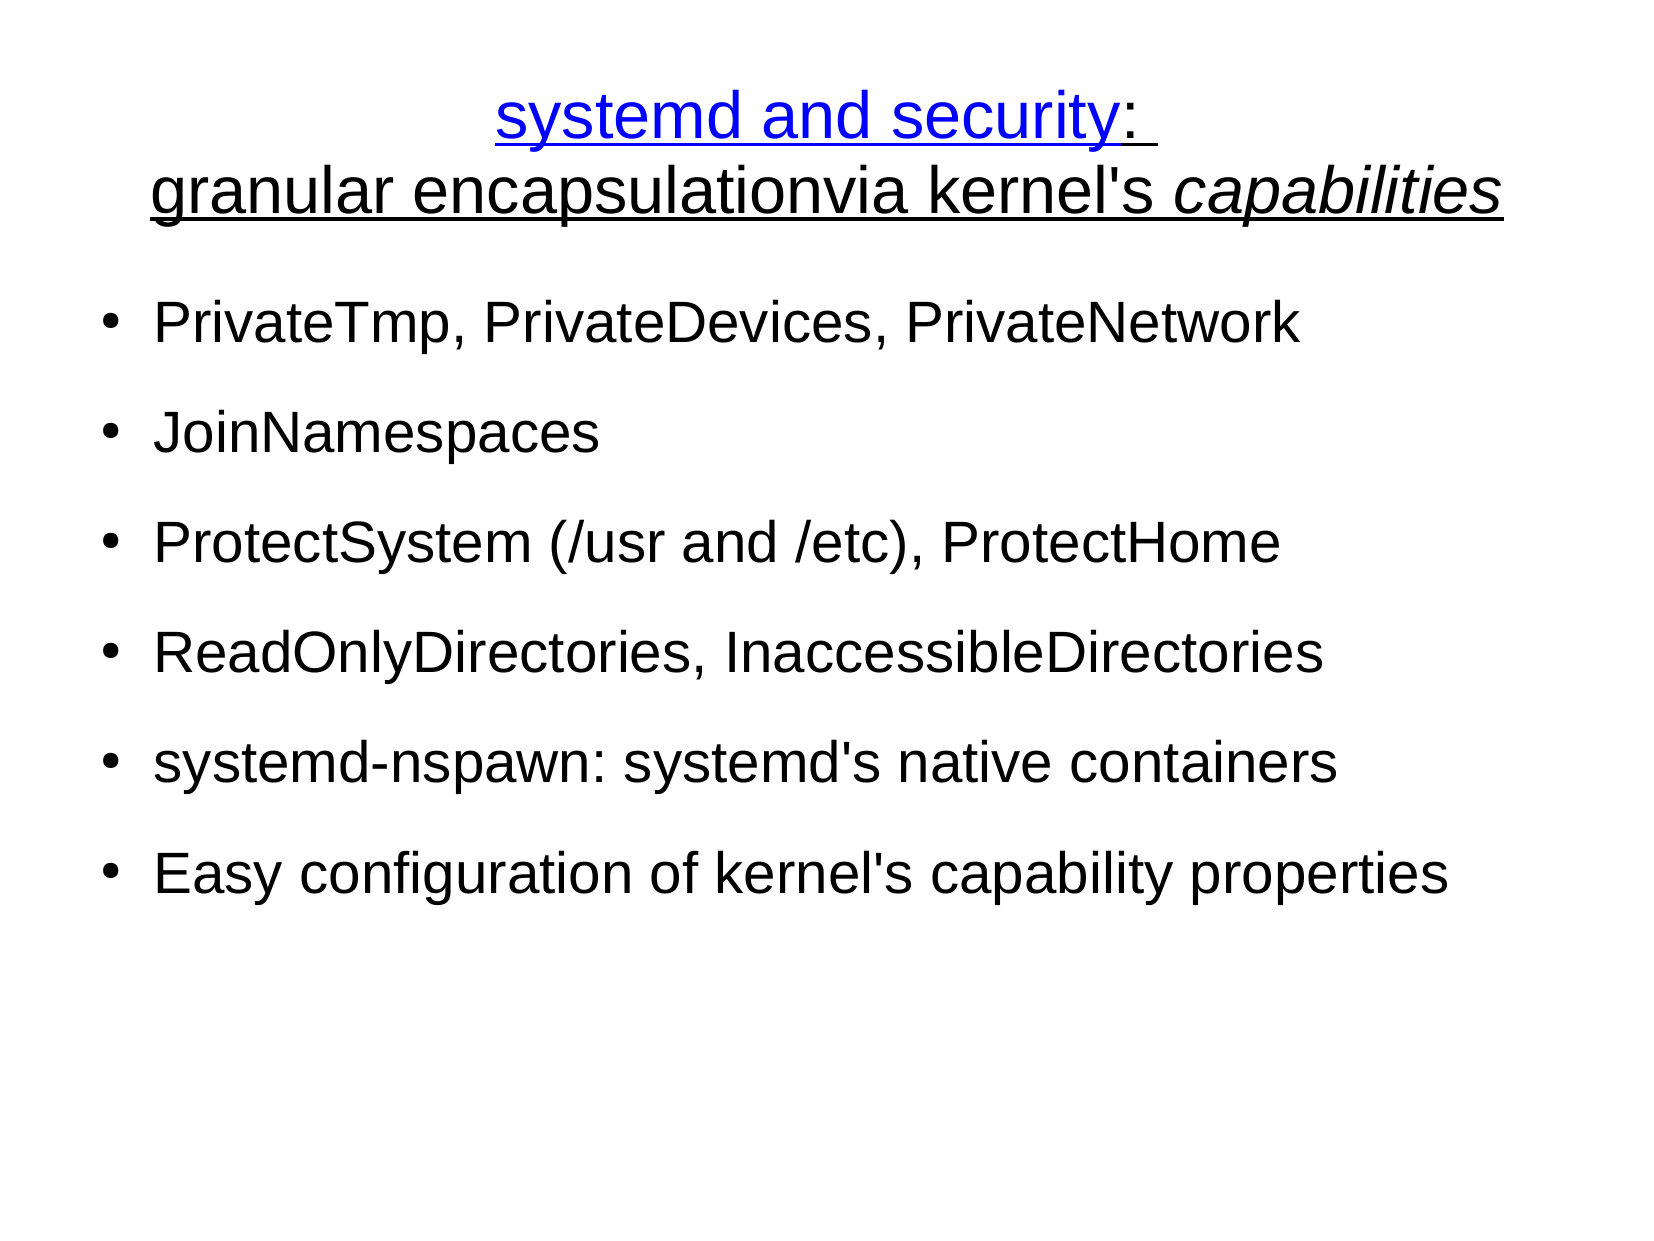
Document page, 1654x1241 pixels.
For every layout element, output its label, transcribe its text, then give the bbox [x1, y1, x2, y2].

title systemd and security: granular encapsulationvia kernel's capabilities [82, 49, 1571, 257]
list PrivateTmp, PrivateDevices, PrivateNetwork JoinNamespaces ProtectSystem (/usr and /etc), ProtectHome ReadOnlyDirectories, InaccessibleDirectories systemd-nspawn: systemd's native containers Easy configuration of kernel's capability properties [82, 290, 1571, 1010]
